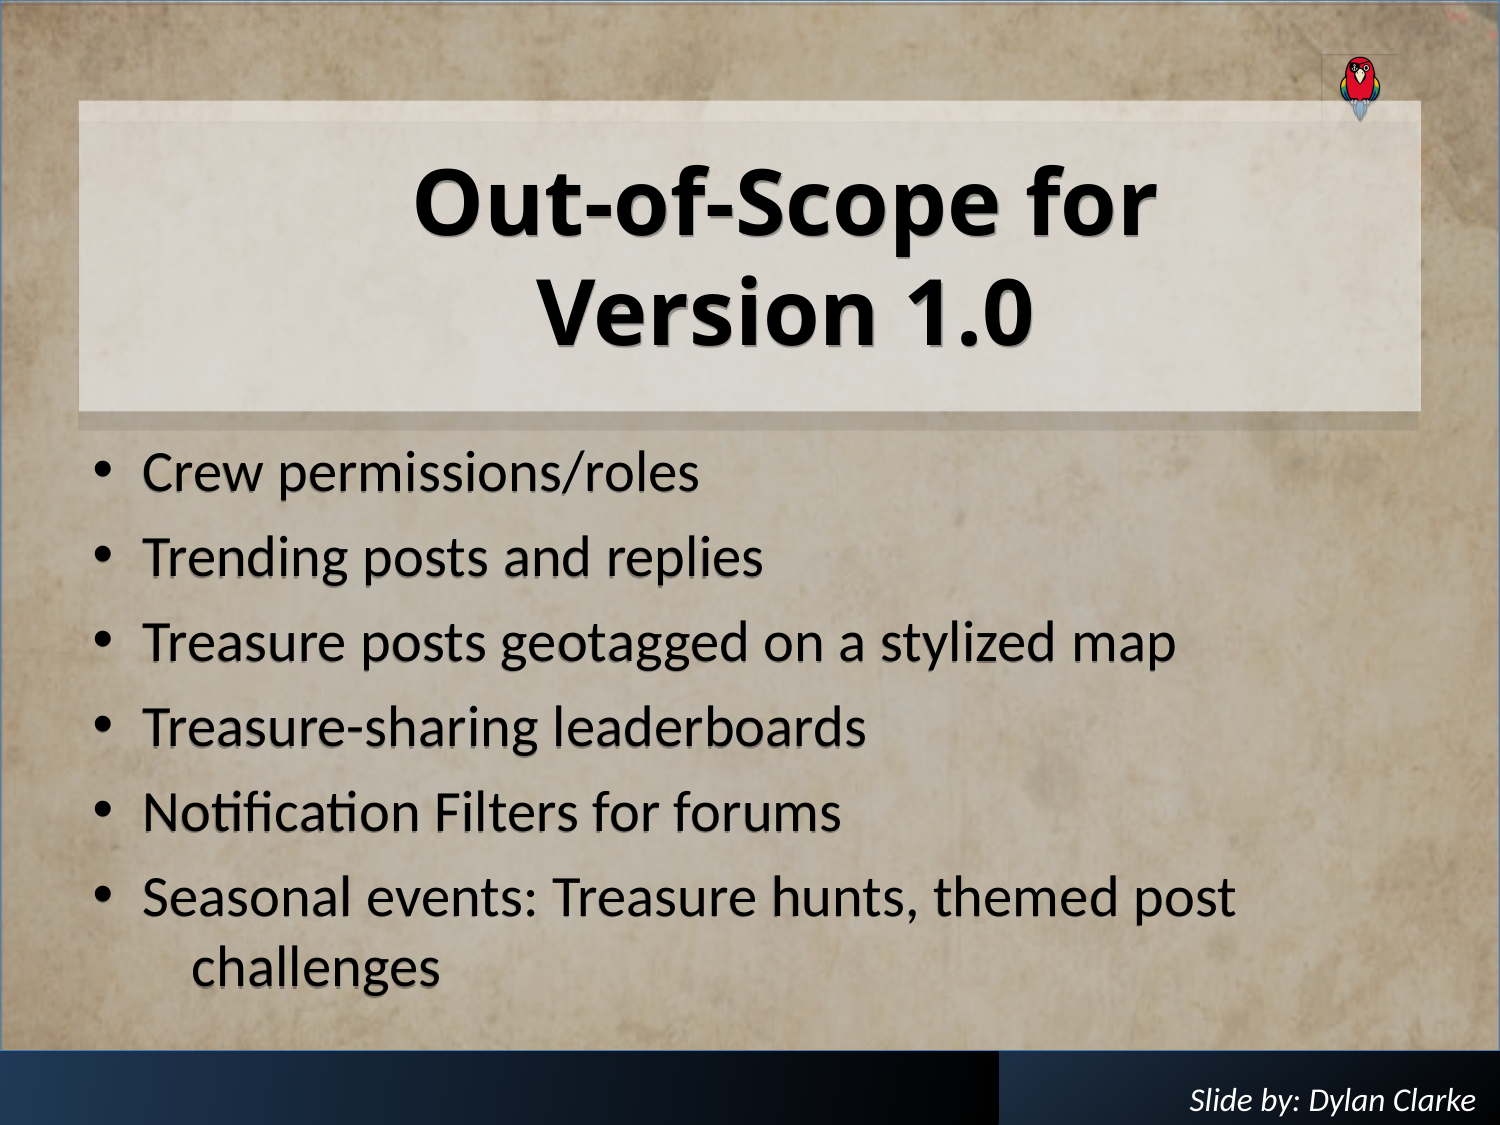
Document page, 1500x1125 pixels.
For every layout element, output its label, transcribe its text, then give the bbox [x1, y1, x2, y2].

picture [1321, 51, 1399, 101]
title Out-of-Scope for Version 1.0 [279, 136, 1293, 329]
text_box Slide by: Dylan Clarke [1174, 1070, 1500, 1125]
text_box [0, 1051, 1500, 1125]
list Crew permissions/roles Trending posts and replies Treasure posts geotagged on a stylized map Treasure-sharing leaderboards Notification Filters for forums Seasonal events: Treasure hunts, themed post challenges [77, 425, 1321, 1010]
text_box [0, 0, 1499, 1050]
